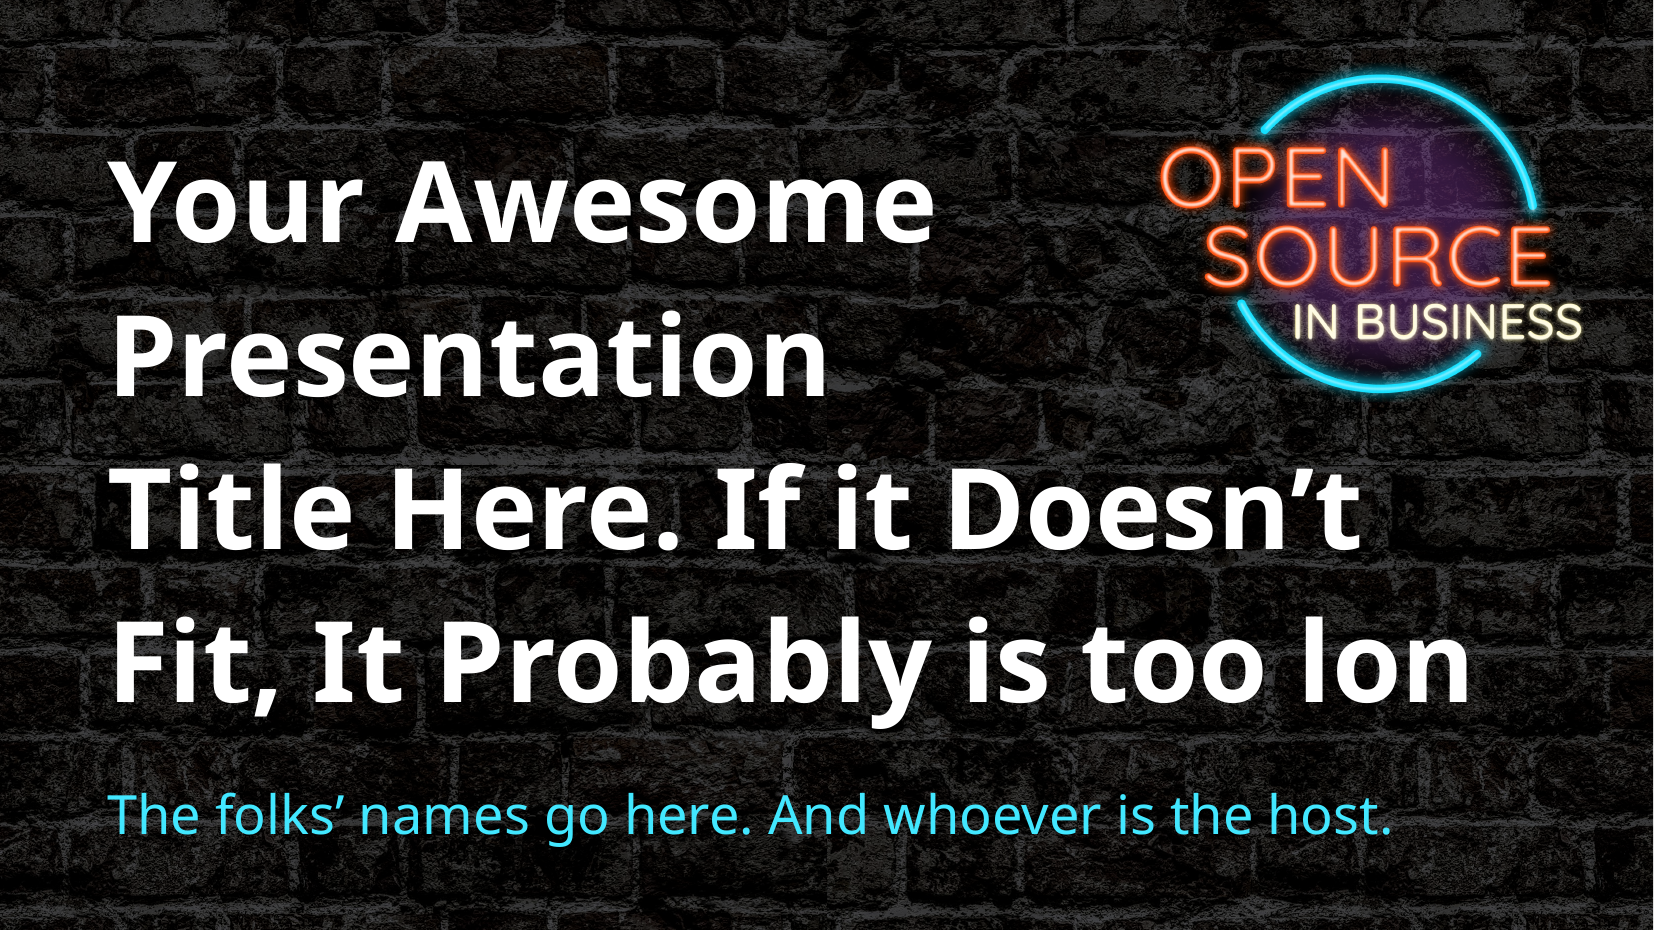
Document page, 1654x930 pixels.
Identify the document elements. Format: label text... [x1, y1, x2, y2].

subtitle The folks’ names go here. And whoever is the host. [107, 691, 1544, 851]
picture [0, 0, 1654, 930]
title Your Awesome Presentation Title Here. If it Doesn’t Fit, It Probably is too lon [107, 154, 1546, 704]
